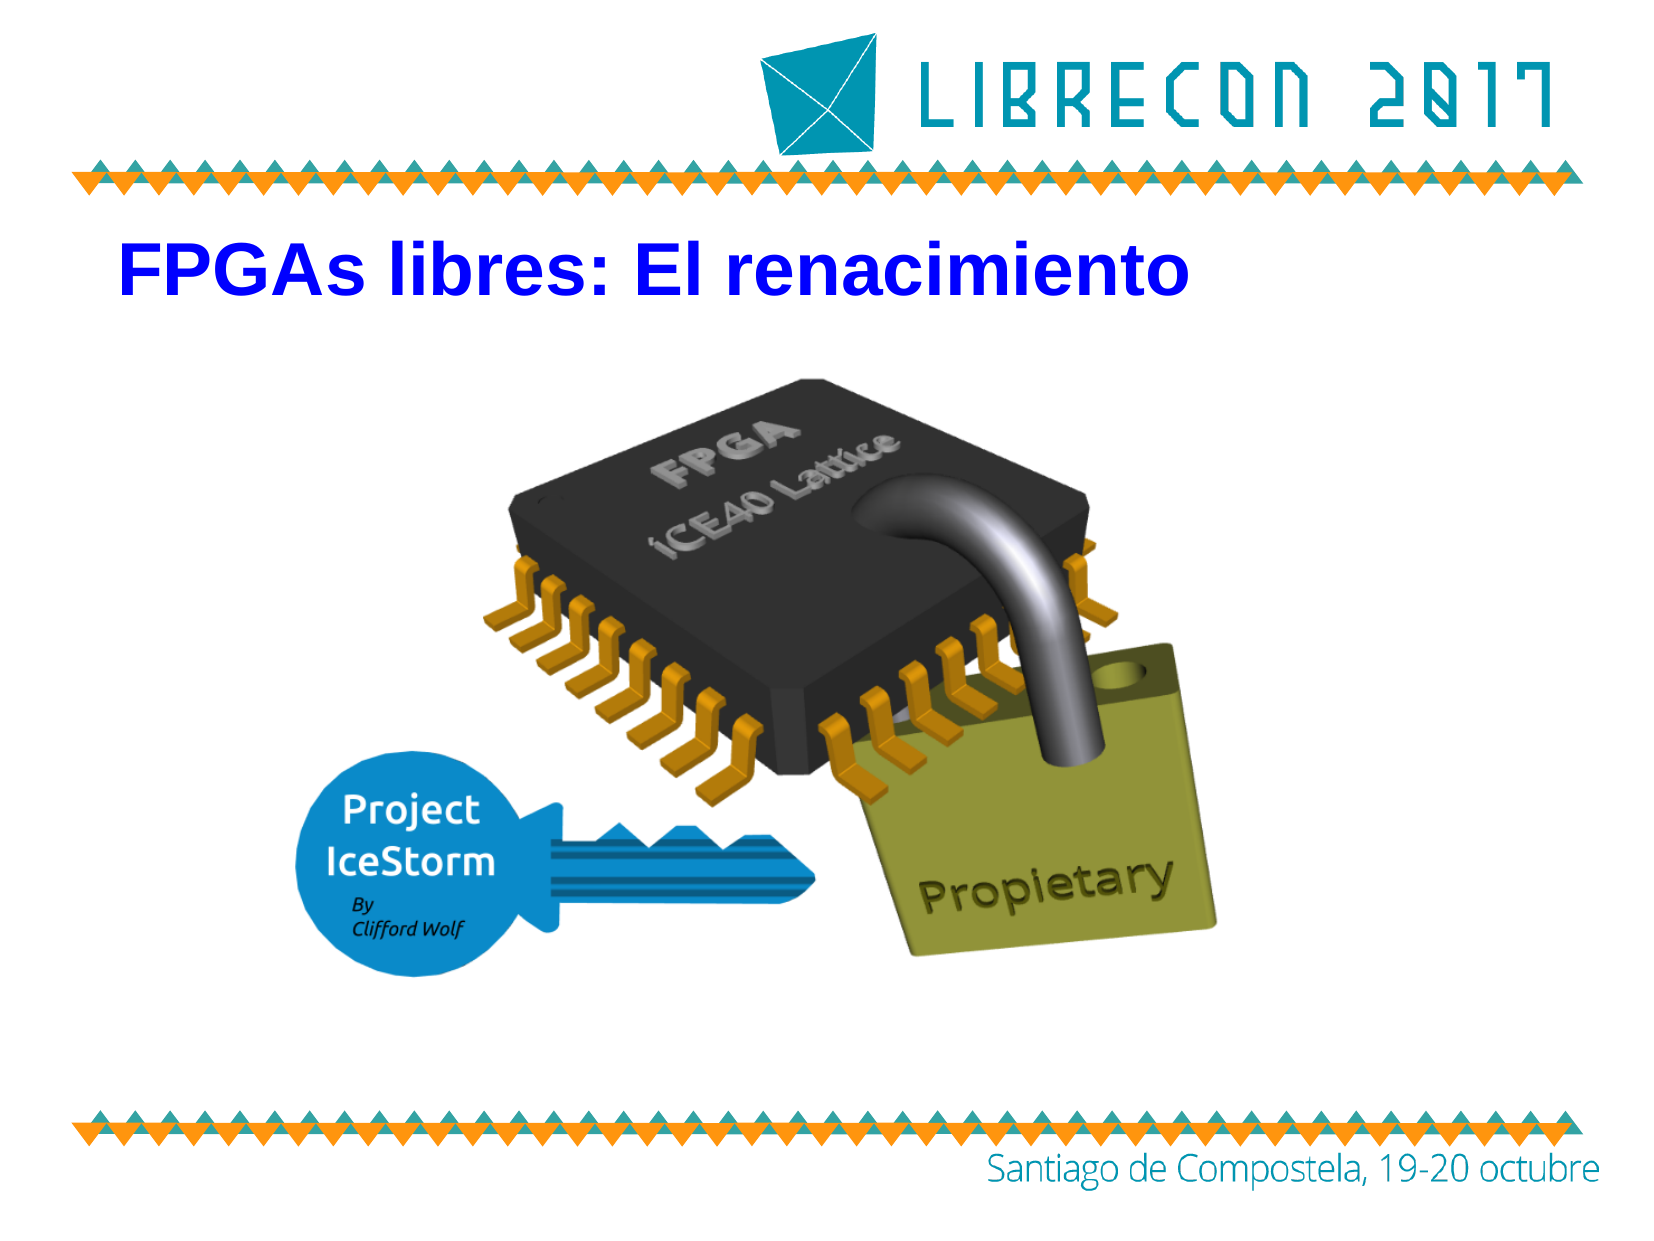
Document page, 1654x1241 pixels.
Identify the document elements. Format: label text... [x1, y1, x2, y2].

picture [744, 13, 1571, 164]
picture [968, 1133, 1617, 1199]
picture [236, 326, 1287, 1063]
text_box FPGAs libres: El renacimiento [56, 220, 1252, 319]
